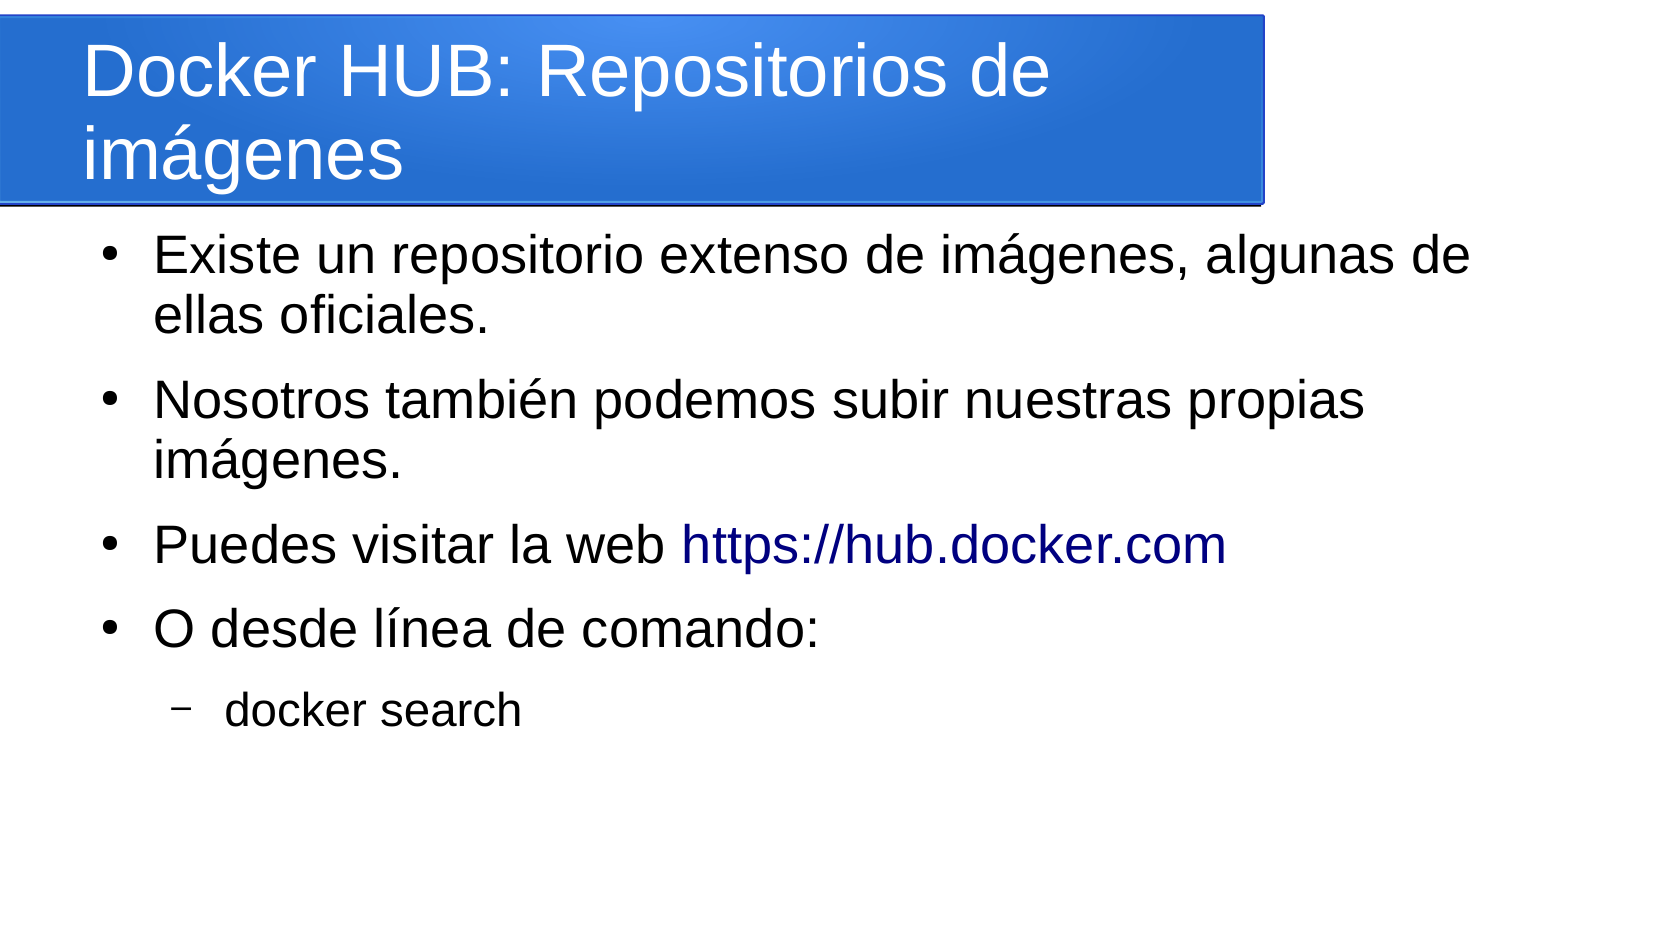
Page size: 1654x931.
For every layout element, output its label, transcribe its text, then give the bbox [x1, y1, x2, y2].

list Existe un repositorio extenso de imágenes, algunas de ellas oficiales. Nosotros también podemos subir nuestras propias imágenes. Puedes visitar la web https://hub.docker.com O desde línea de comando: docker search [82, 224, 1571, 764]
title Docker HUB: Repositorios de imágenes [82, 29, 1235, 196]
